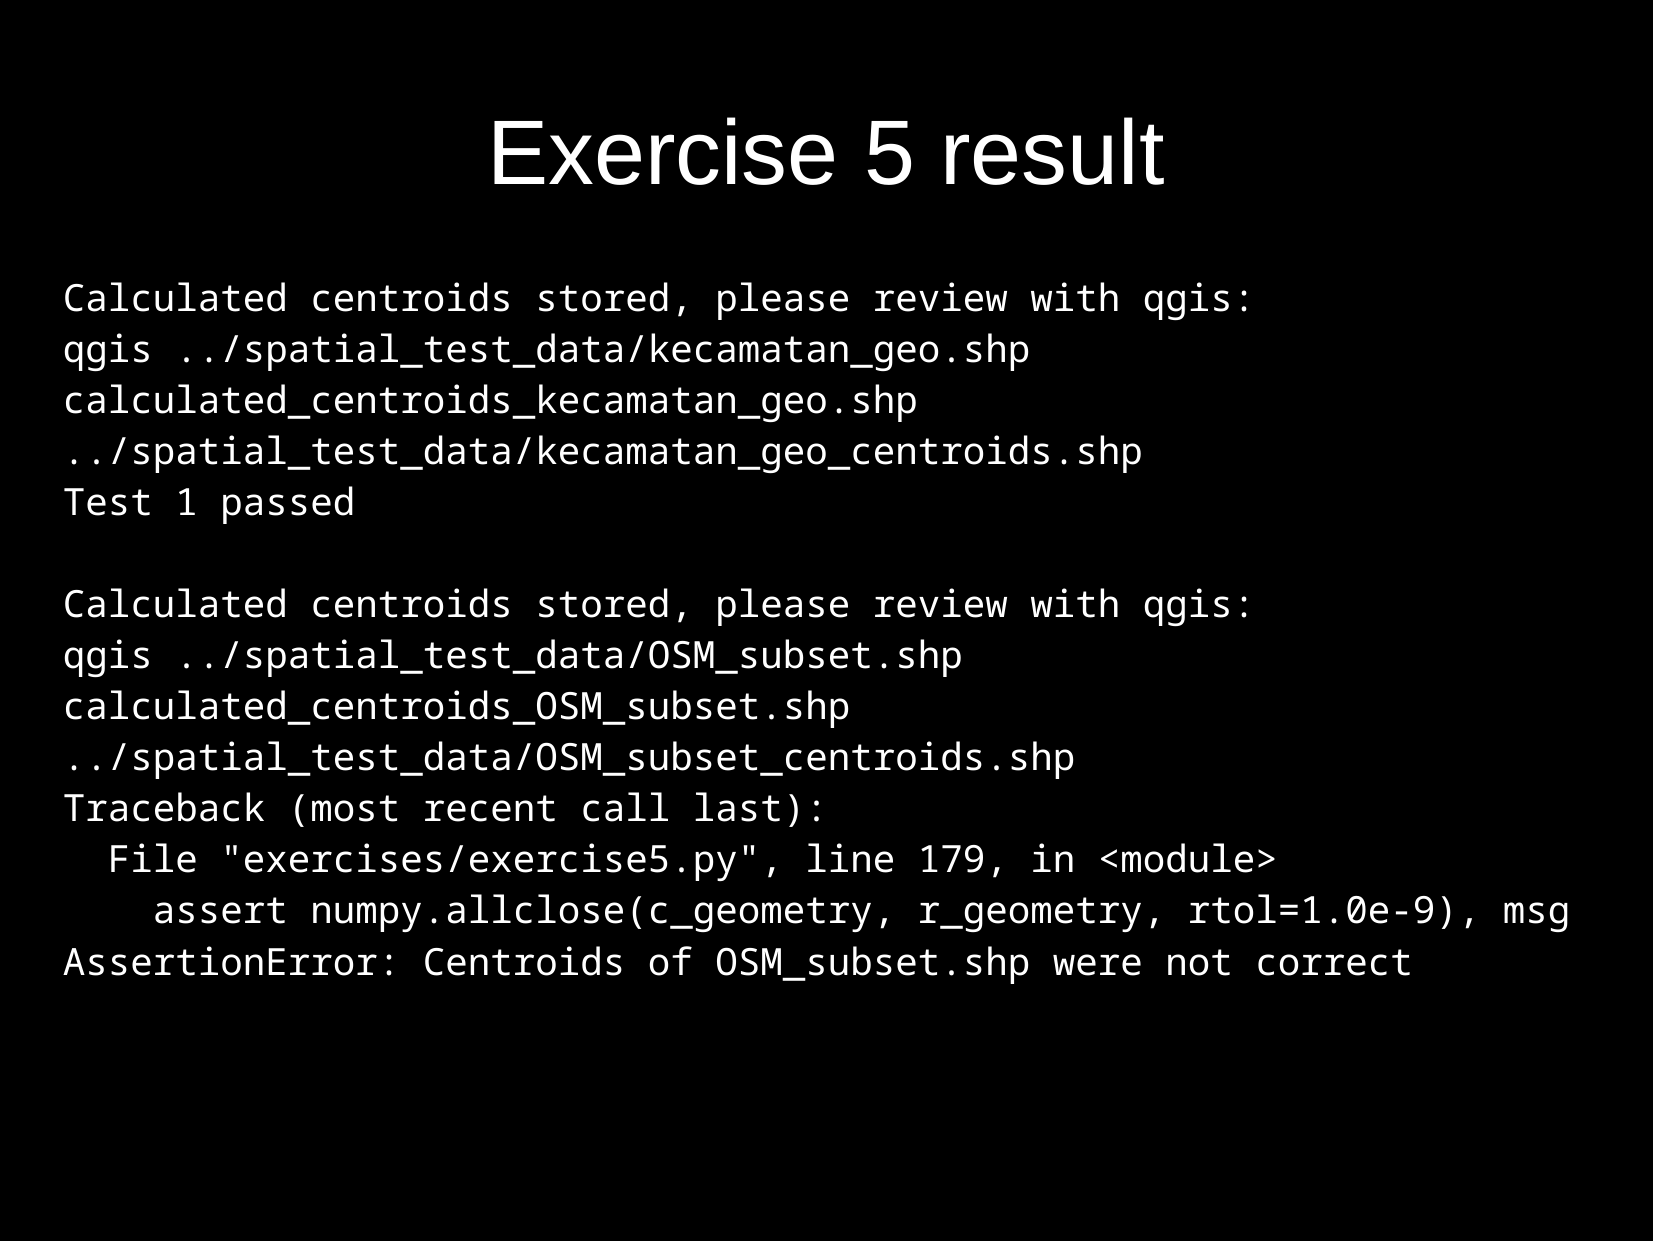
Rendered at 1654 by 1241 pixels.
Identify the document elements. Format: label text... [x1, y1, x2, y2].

text_box Calculated centroids stored, please review with qgis: qgis ../spatial_test_data/kecamatan_geo.shp calculated_centroids_kecamatan_geo.shp ../spatial_test_data/kecamatan_geo_centroids.shp Test 1 passed Calculated centroids stored, please review with qgis: qgis ../spatial_test_data/OSM_subset.shp calculated_centroids_OSM_subset.shp ../spatial_test_data/OSM_subset_centroids.shp Traceback (most recent call last): File "exercises/exercise5.py", line 179, in <module> assert numpy.allclose(c_geometry, r_geometry, rtol=1.0e-9), msg AssertionError: Centroids of OSM_subset.shp were not correct [48, 264, 1651, 889]
title Exercise 5 result [82, 49, 1571, 257]
